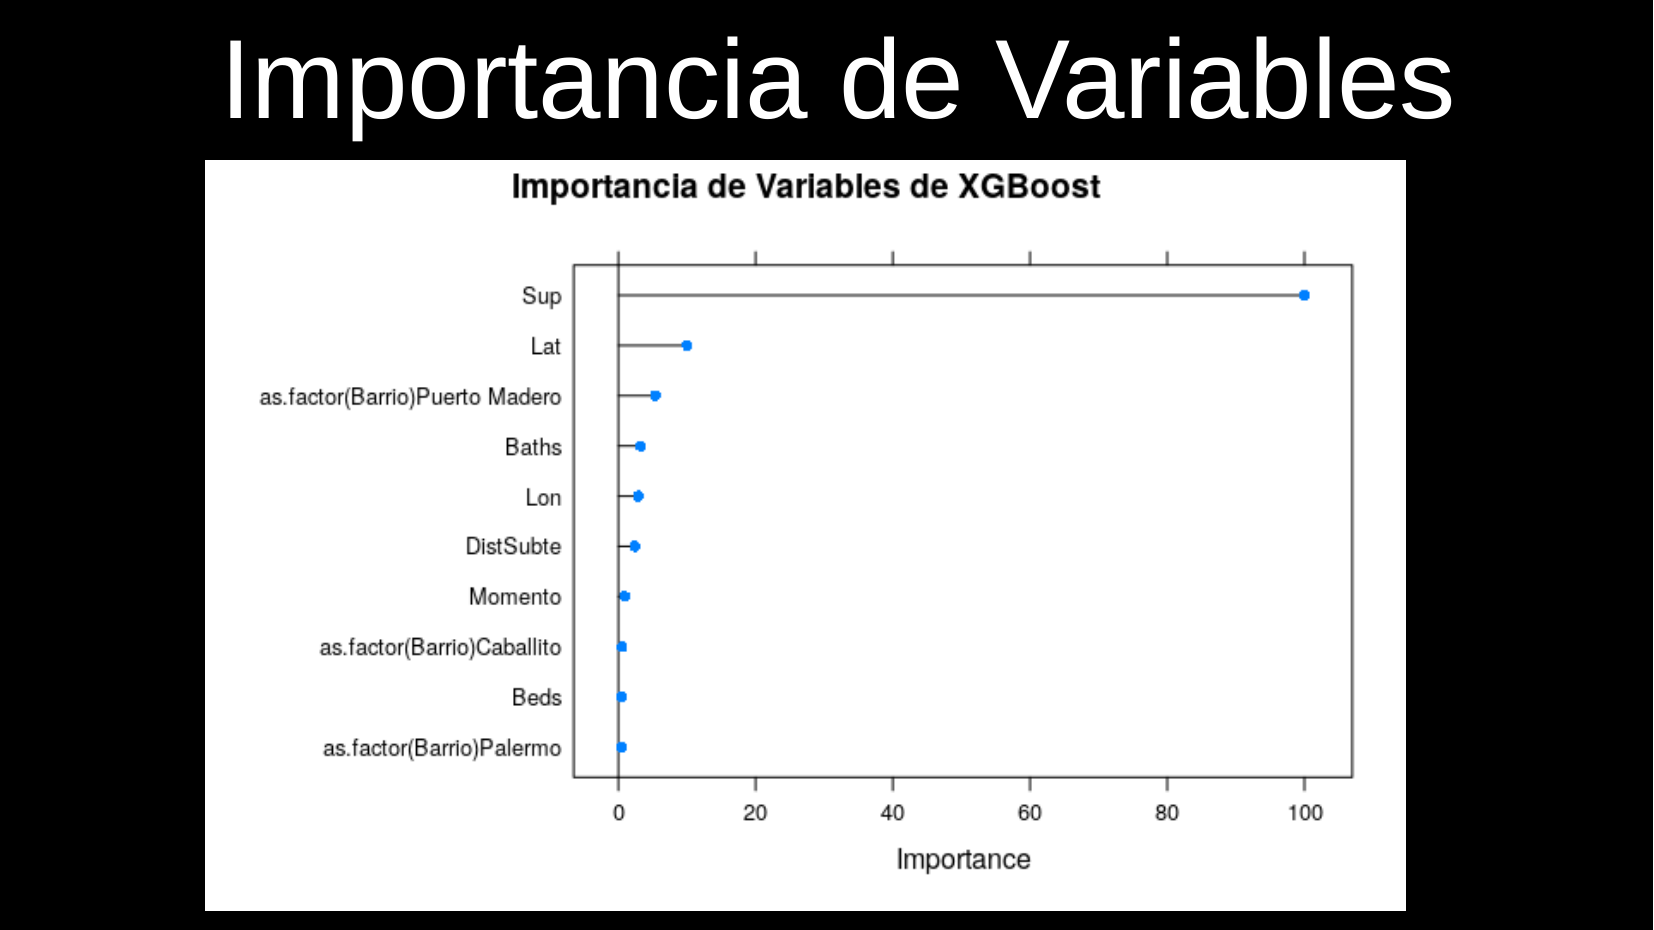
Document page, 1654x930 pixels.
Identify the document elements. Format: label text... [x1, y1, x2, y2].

text_box Importancia de Variables [94, 0, 1583, 151]
picture [205, 160, 1406, 911]
